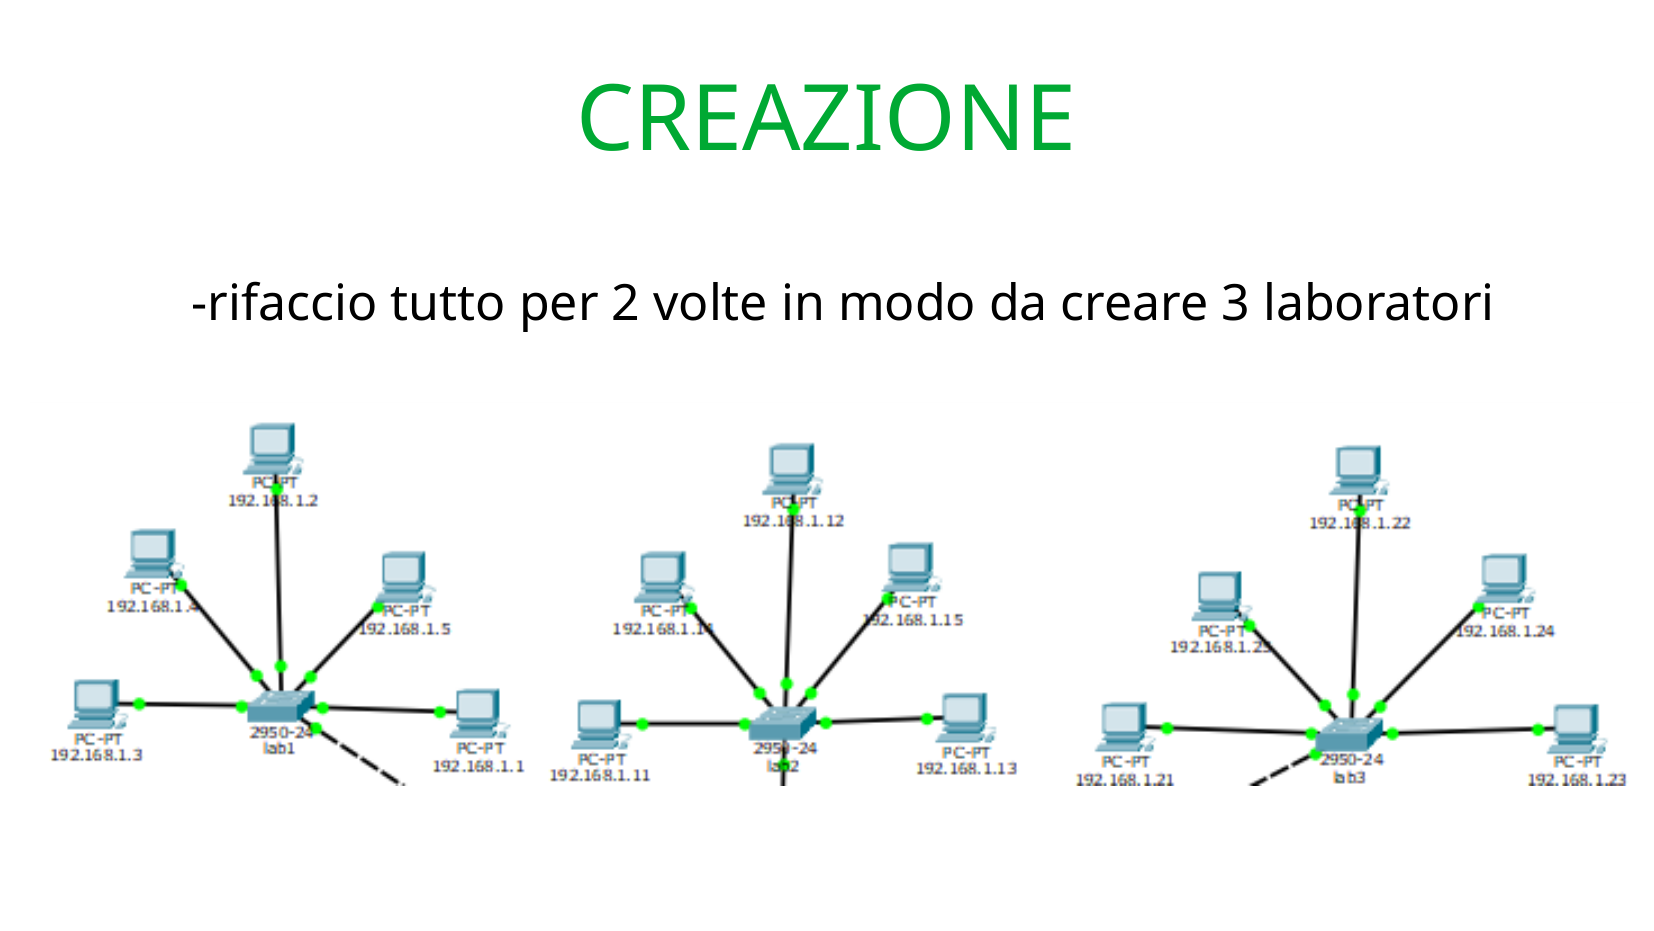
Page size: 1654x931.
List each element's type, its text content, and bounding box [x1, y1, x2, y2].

title CREAZIONE [82, 37, 1571, 193]
text_box -rifaccio tutto per 2 volte in modo da creare 3 laboratori [177, 259, 1654, 343]
picture [30, 401, 1642, 786]
